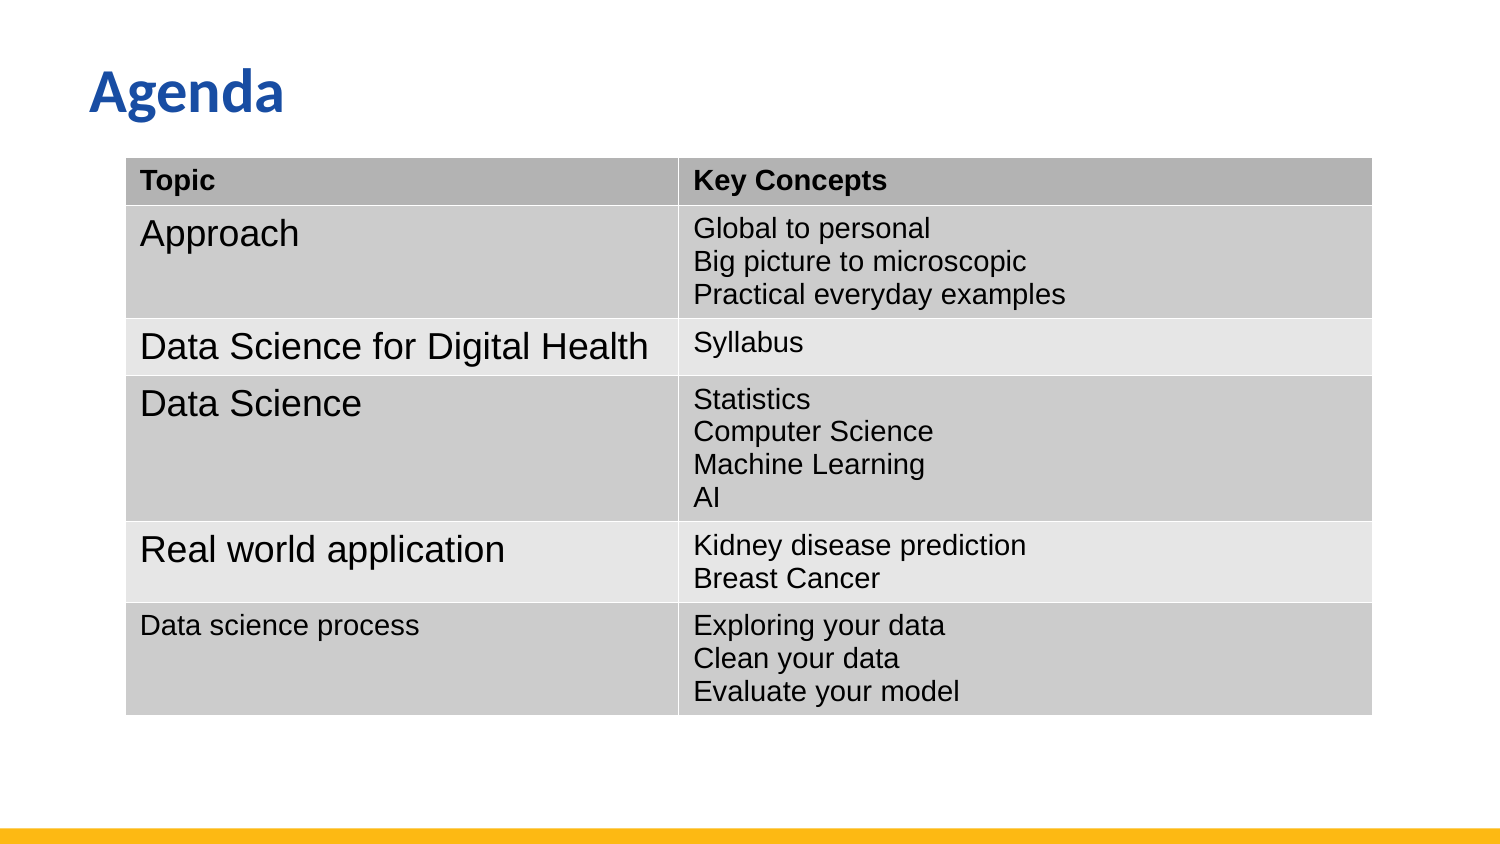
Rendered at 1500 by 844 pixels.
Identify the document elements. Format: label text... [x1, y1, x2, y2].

table_cell Syllabus [679, 319, 1372, 375]
table_cell Data Science [126, 376, 678, 521]
text_box Agenda [75, 0, 1425, 197]
table_cell Real world application [126, 522, 678, 602]
table_cell Data Science for Digital Health [126, 319, 678, 375]
table_cell Statistics Computer Science Machine Learning AI [679, 376, 1372, 521]
table_header Key Concepts [679, 158, 1372, 205]
table_cell Data science process [126, 603, 678, 715]
table_cell Global to personal Big picture to microscopic Practical everyday examples [679, 206, 1372, 318]
table_cell Kidney disease prediction Breast Cancer [679, 522, 1372, 602]
table_header Topic [126, 158, 678, 205]
table_cell Approach [126, 206, 678, 318]
table_cell Exploring your data Clean your data Evaluate your model [679, 603, 1372, 715]
